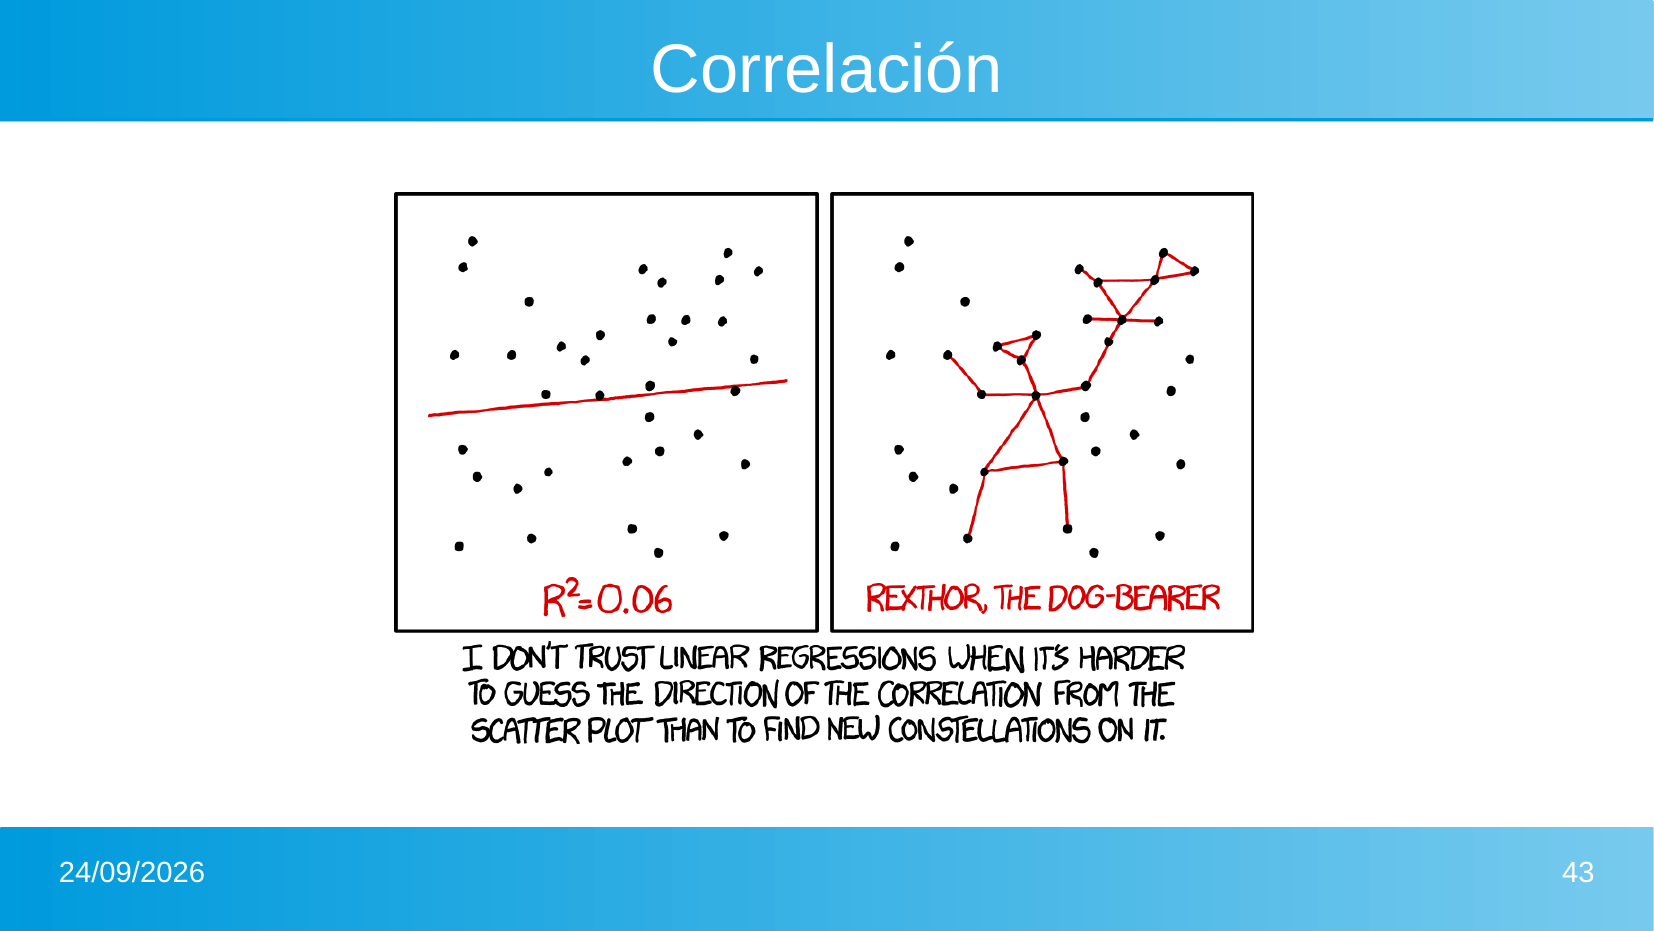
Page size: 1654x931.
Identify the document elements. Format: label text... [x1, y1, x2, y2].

title Correlación [59, 29, 1595, 108]
picture [394, 192, 1254, 752]
